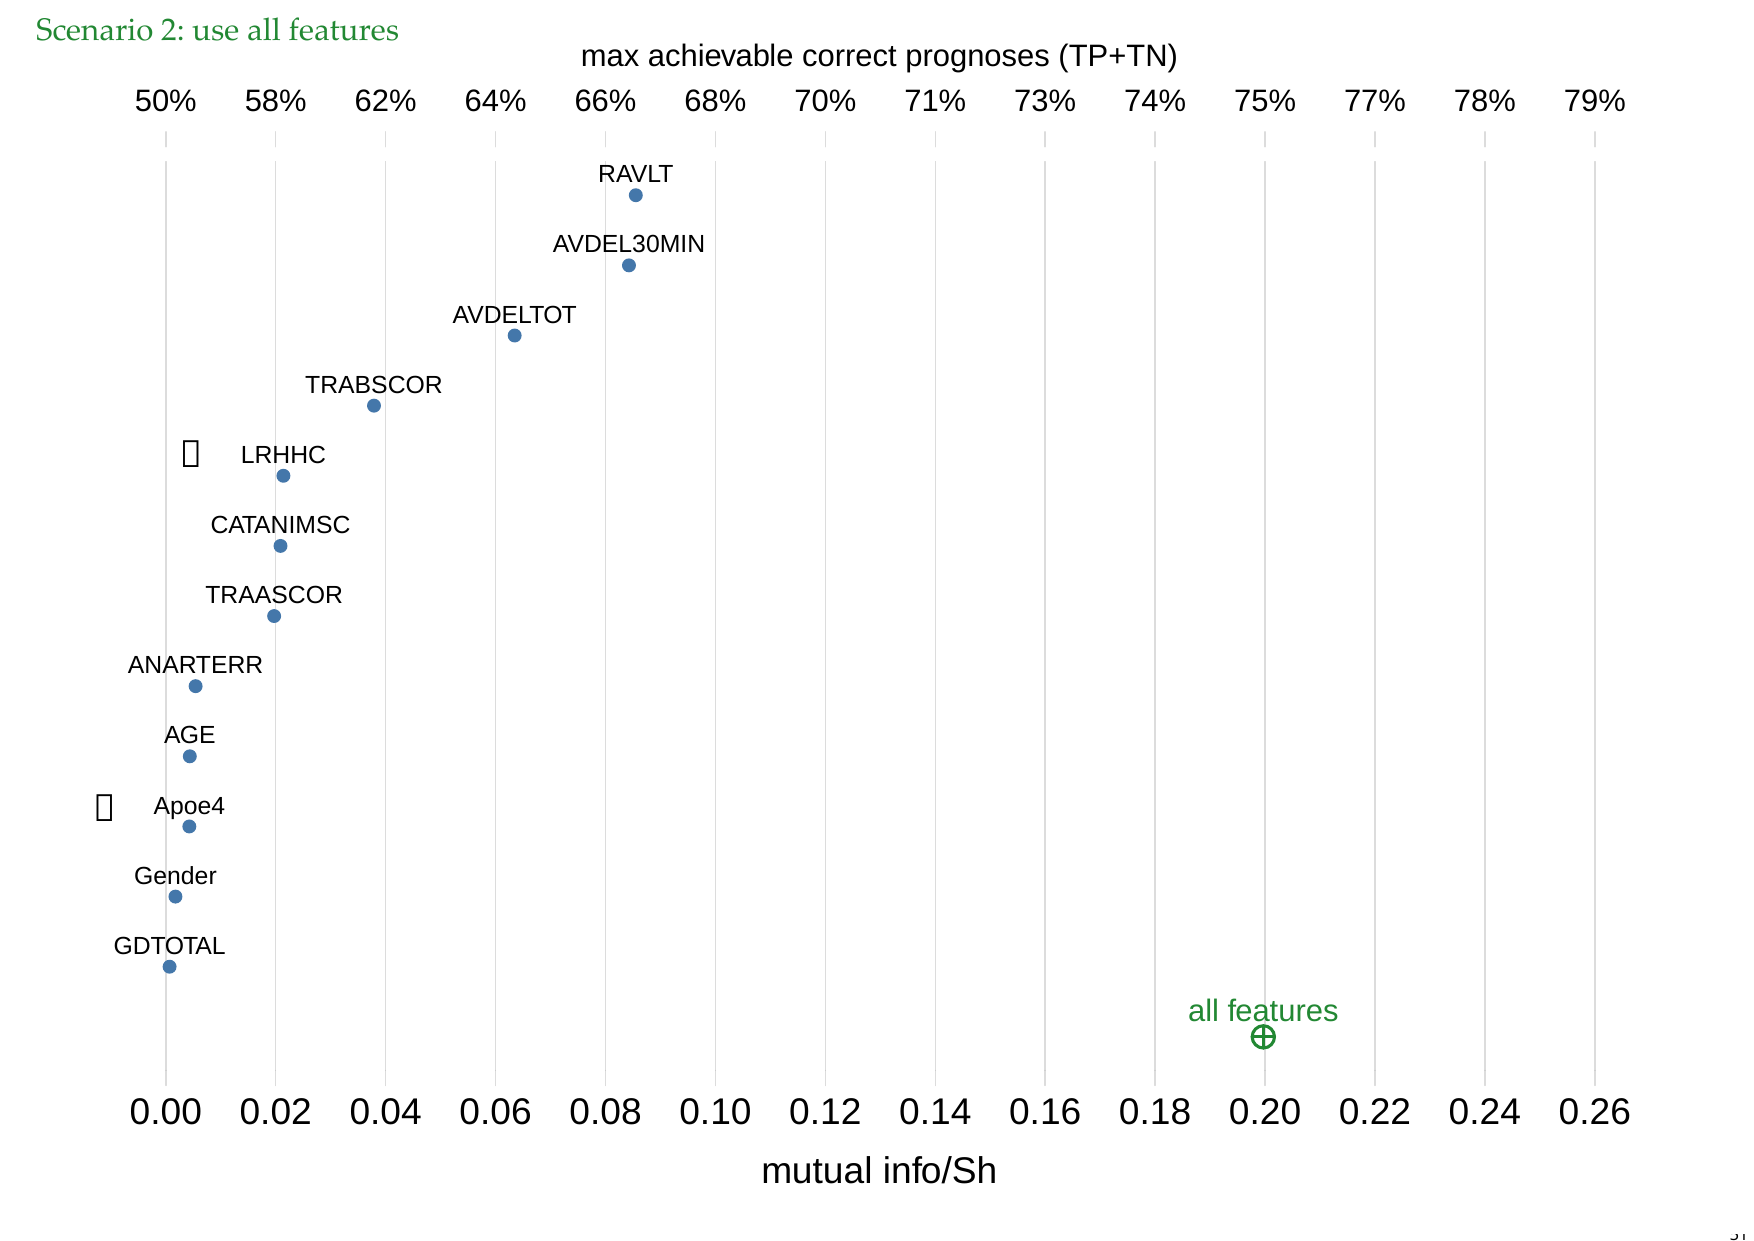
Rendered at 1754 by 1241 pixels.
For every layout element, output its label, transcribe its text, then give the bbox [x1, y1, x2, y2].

text_box 🧬 [78, 774, 160, 840]
picture [9, 6, 1745, 1235]
text_box Scenario 2: use all features [21, 10, 415, 58]
text_box 🧠 [164, 420, 247, 486]
